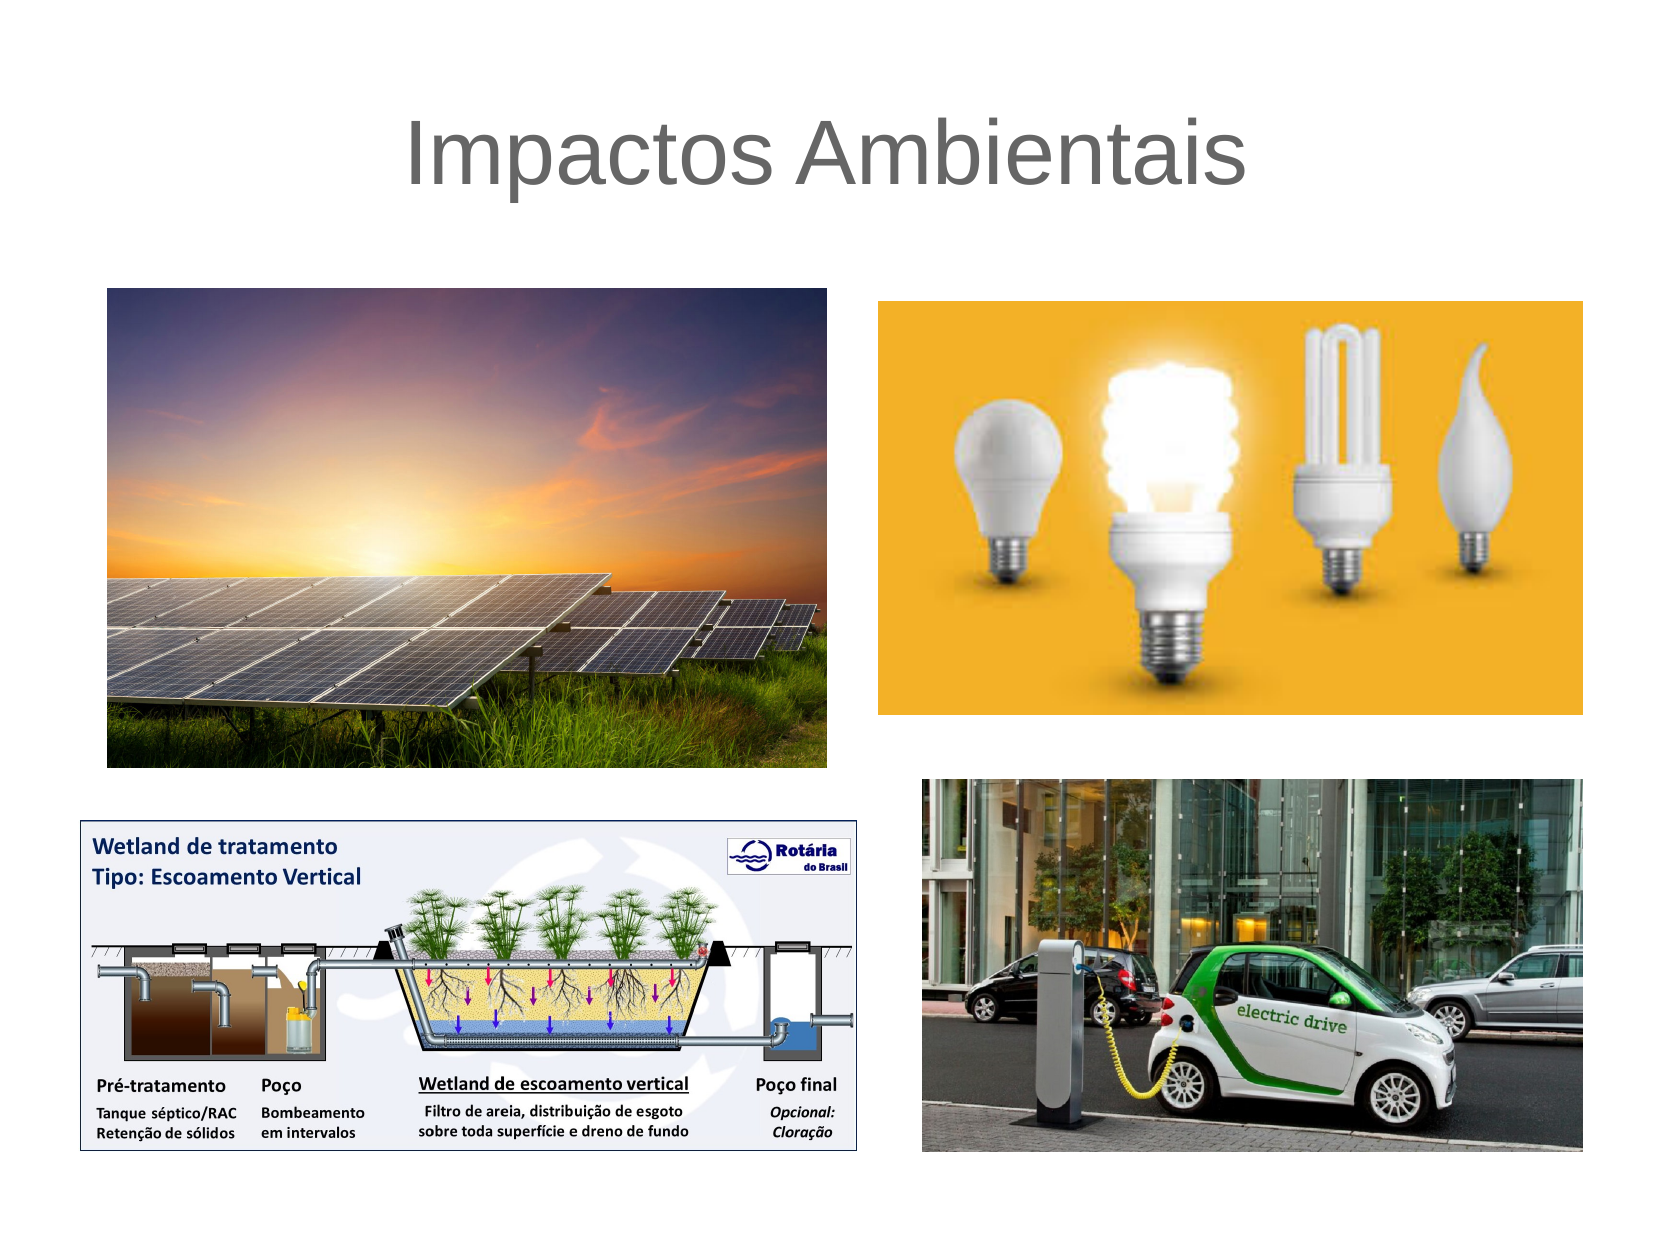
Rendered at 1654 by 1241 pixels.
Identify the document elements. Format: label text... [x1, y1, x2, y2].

picture [78, 820, 857, 1153]
picture [922, 779, 1583, 1152]
picture [878, 301, 1583, 715]
title Impactos Ambientais [82, 49, 1571, 257]
picture [107, 288, 827, 768]
